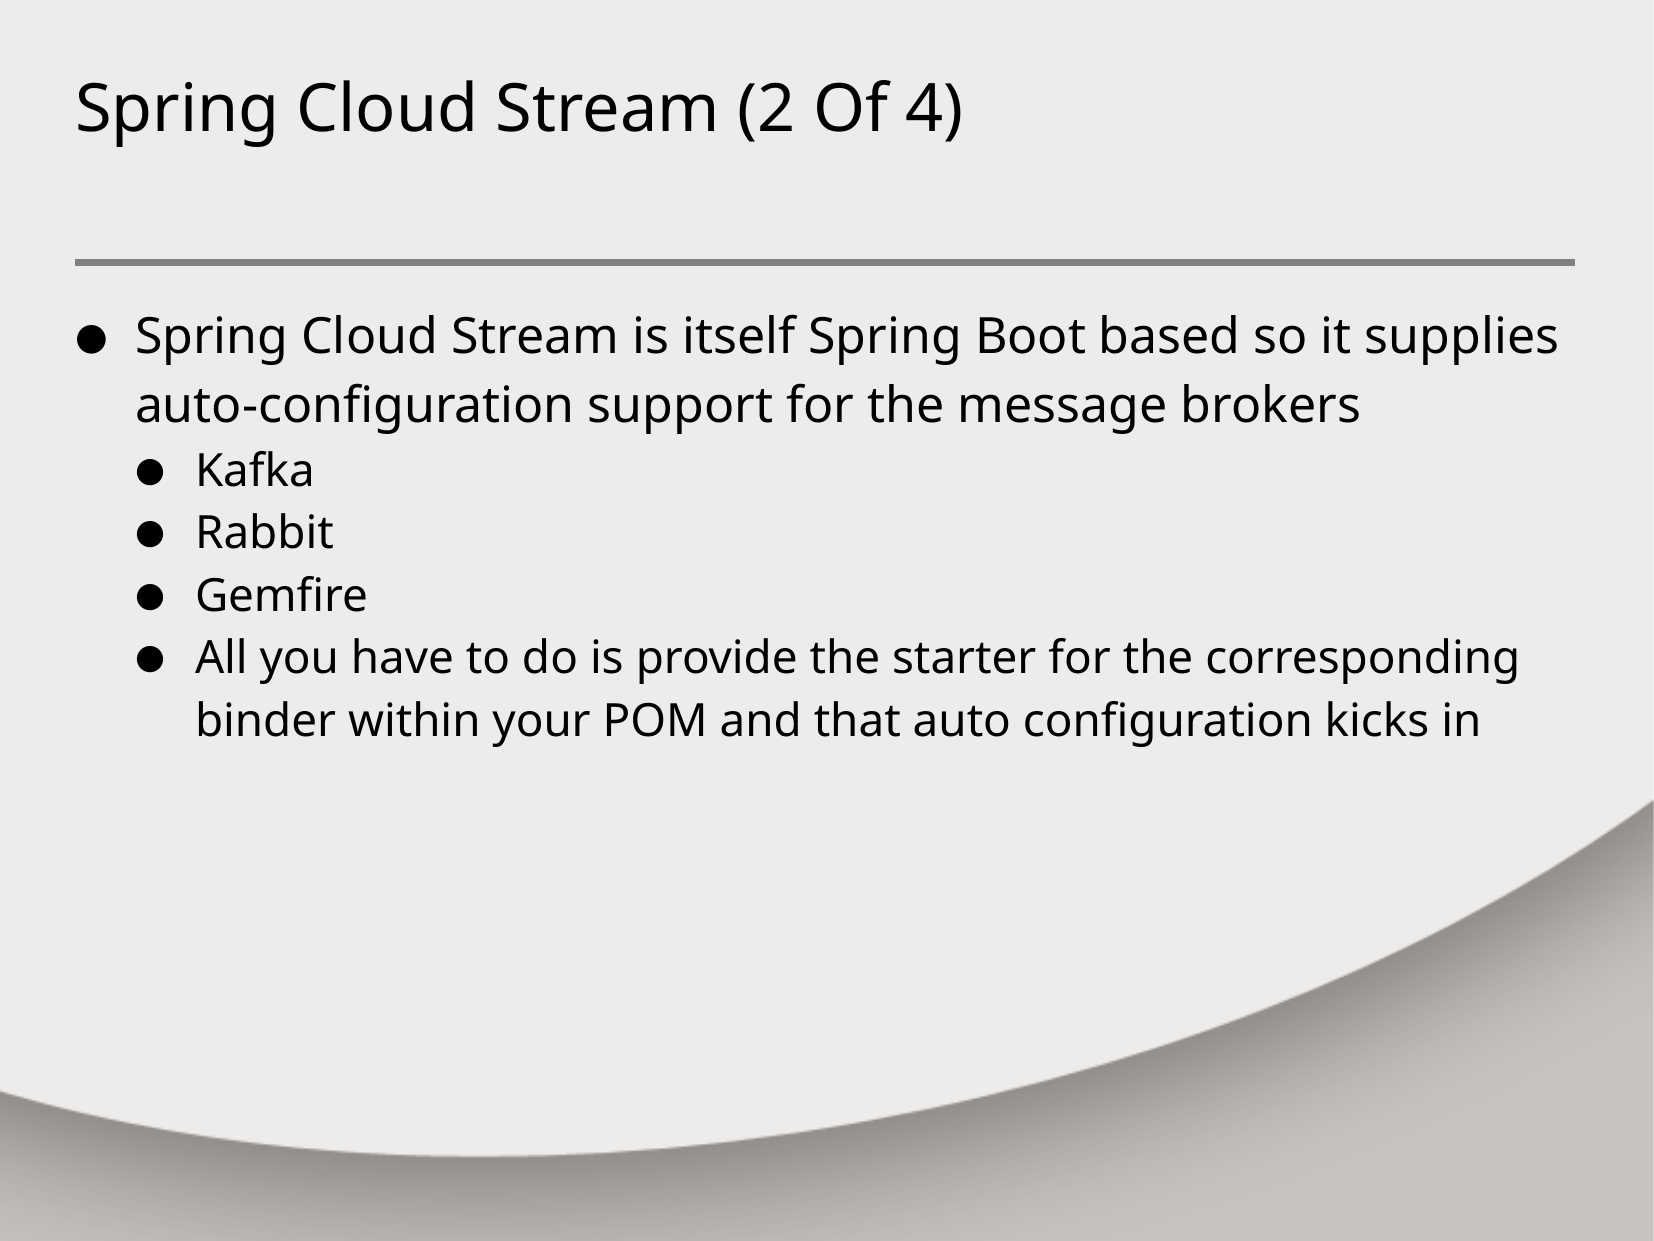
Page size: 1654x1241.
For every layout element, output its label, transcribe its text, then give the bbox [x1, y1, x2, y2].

list Spring Cloud Stream is itself Spring Boot based so it supplies auto-configuration support for the message brokers Kafka Rabbit Gemfire All you have to do is provide the starter for the corresponding binder within your POM and that auto configuration kicks in [75, 300, 1576, 1163]
picture [0, 0, 1654, 1241]
title Spring Cloud Stream (2 Of 4) [75, 75, 1576, 226]
